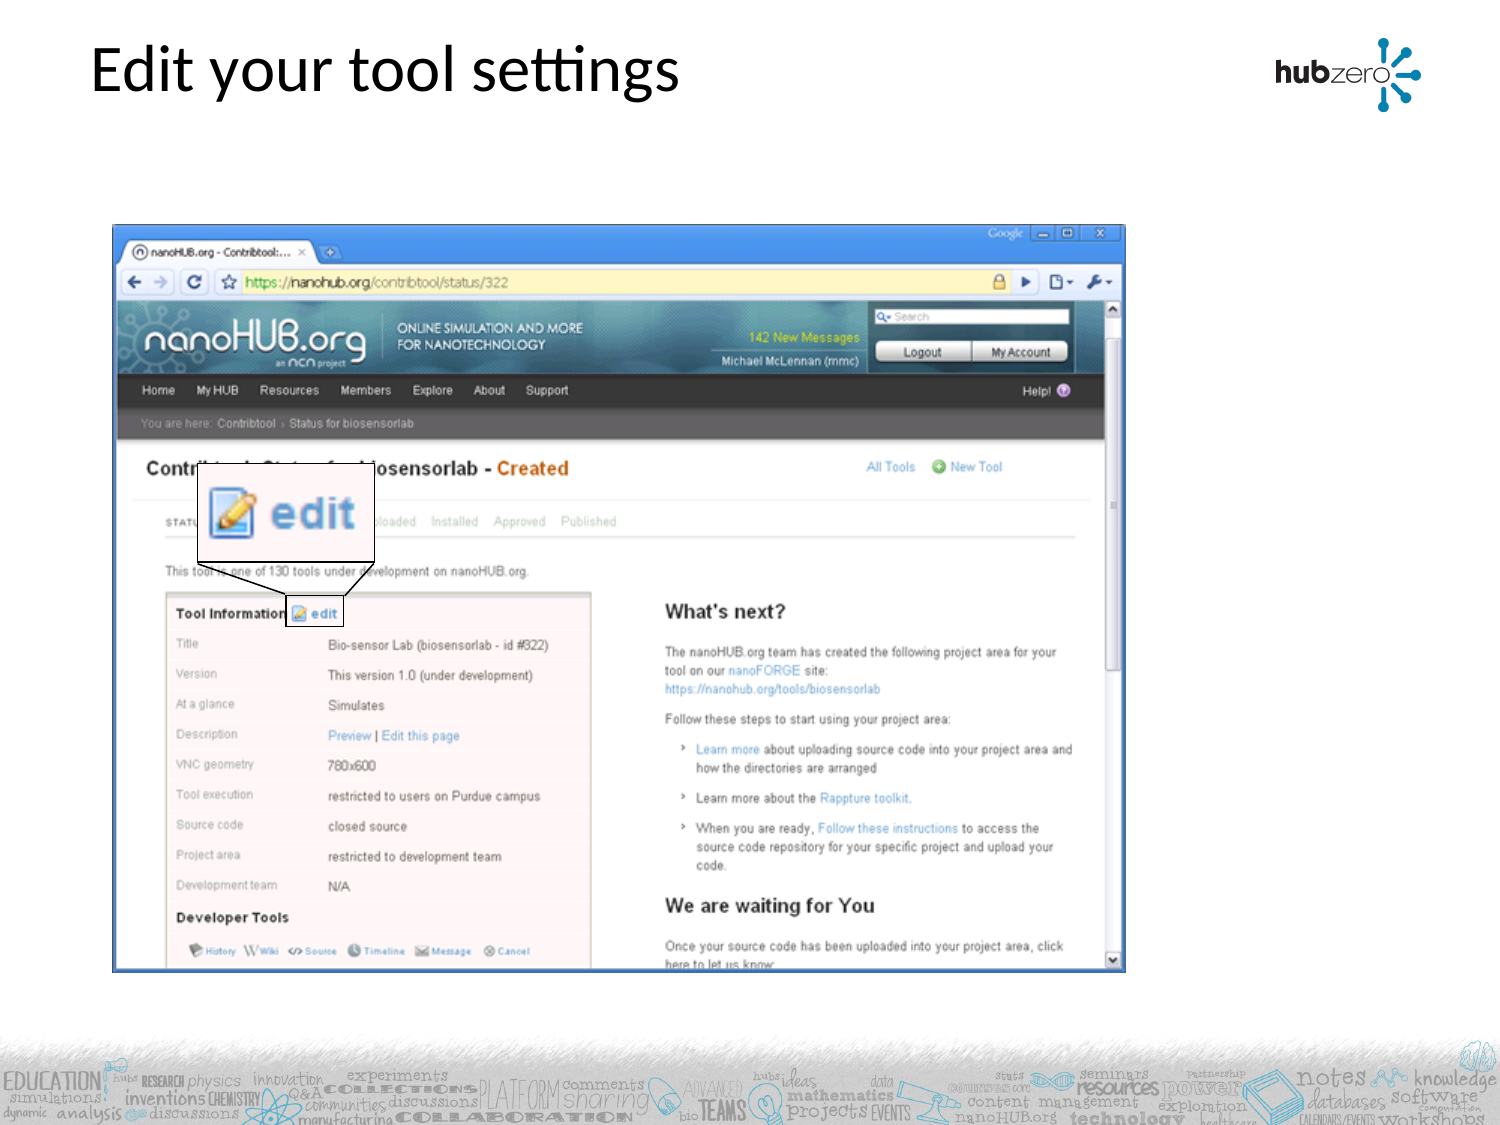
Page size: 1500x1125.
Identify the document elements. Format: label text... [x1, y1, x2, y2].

picture [112, 224, 1126, 973]
title Edit your tool settings [75, 12, 1249, 118]
picture [0, 1034, 1500, 1125]
picture [1272, 35, 1424, 115]
